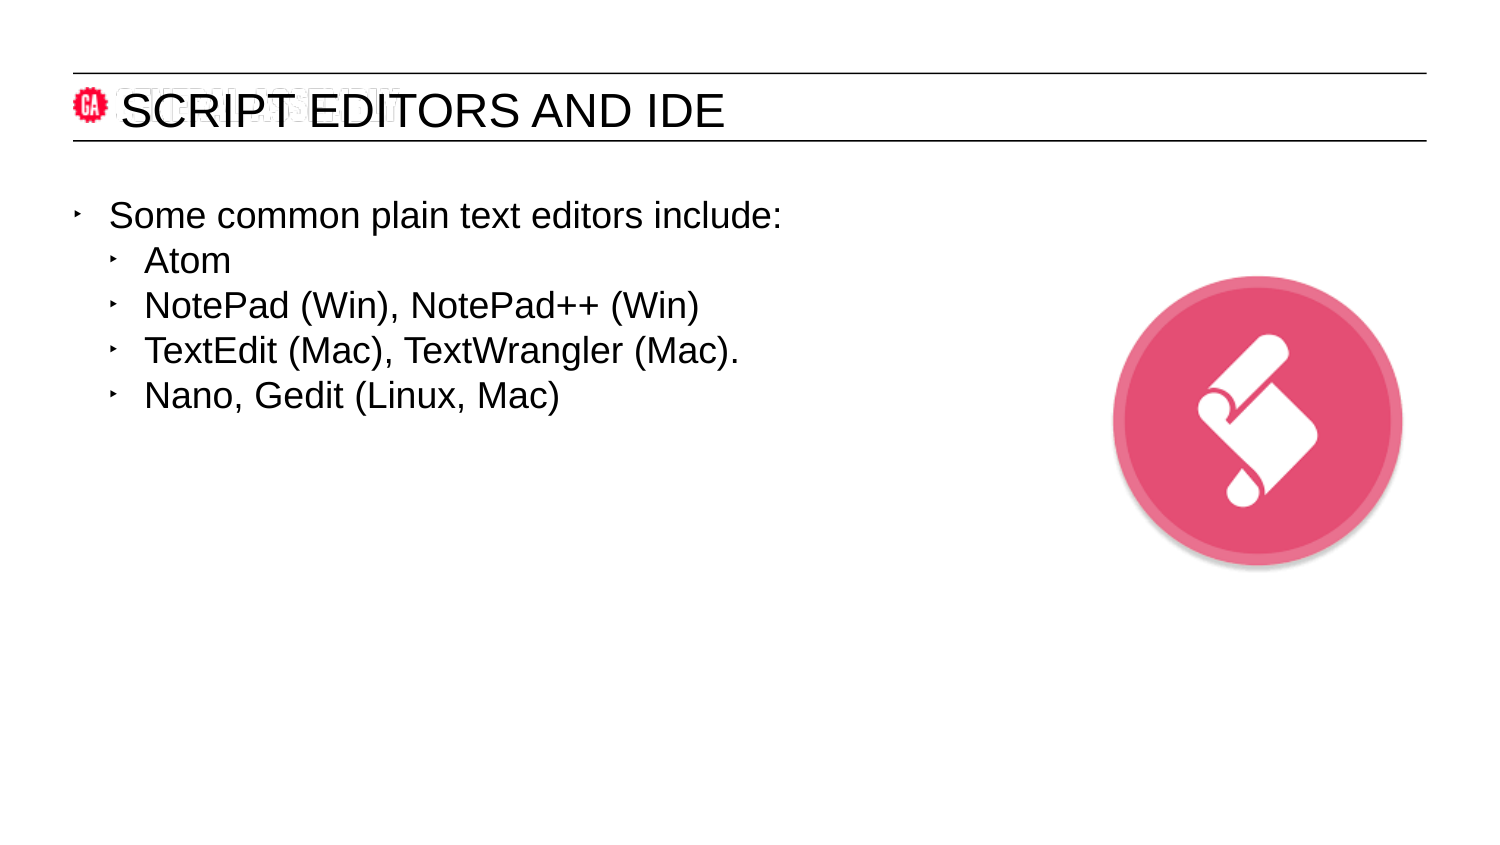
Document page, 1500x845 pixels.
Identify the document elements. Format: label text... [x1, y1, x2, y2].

picture [73, 87, 120, 123]
text_box SCRIPT EDITORS AND IDE [120, 79, 1011, 129]
text_box Some common plain text editors include: Atom NotePad (Win), NotePad++ (Win) TextEdit (Mac), TextWrangler (Mac). Nano, Gedit (Linux, Mac) [73, 146, 1104, 836]
picture [1093, 256, 1423, 587]
